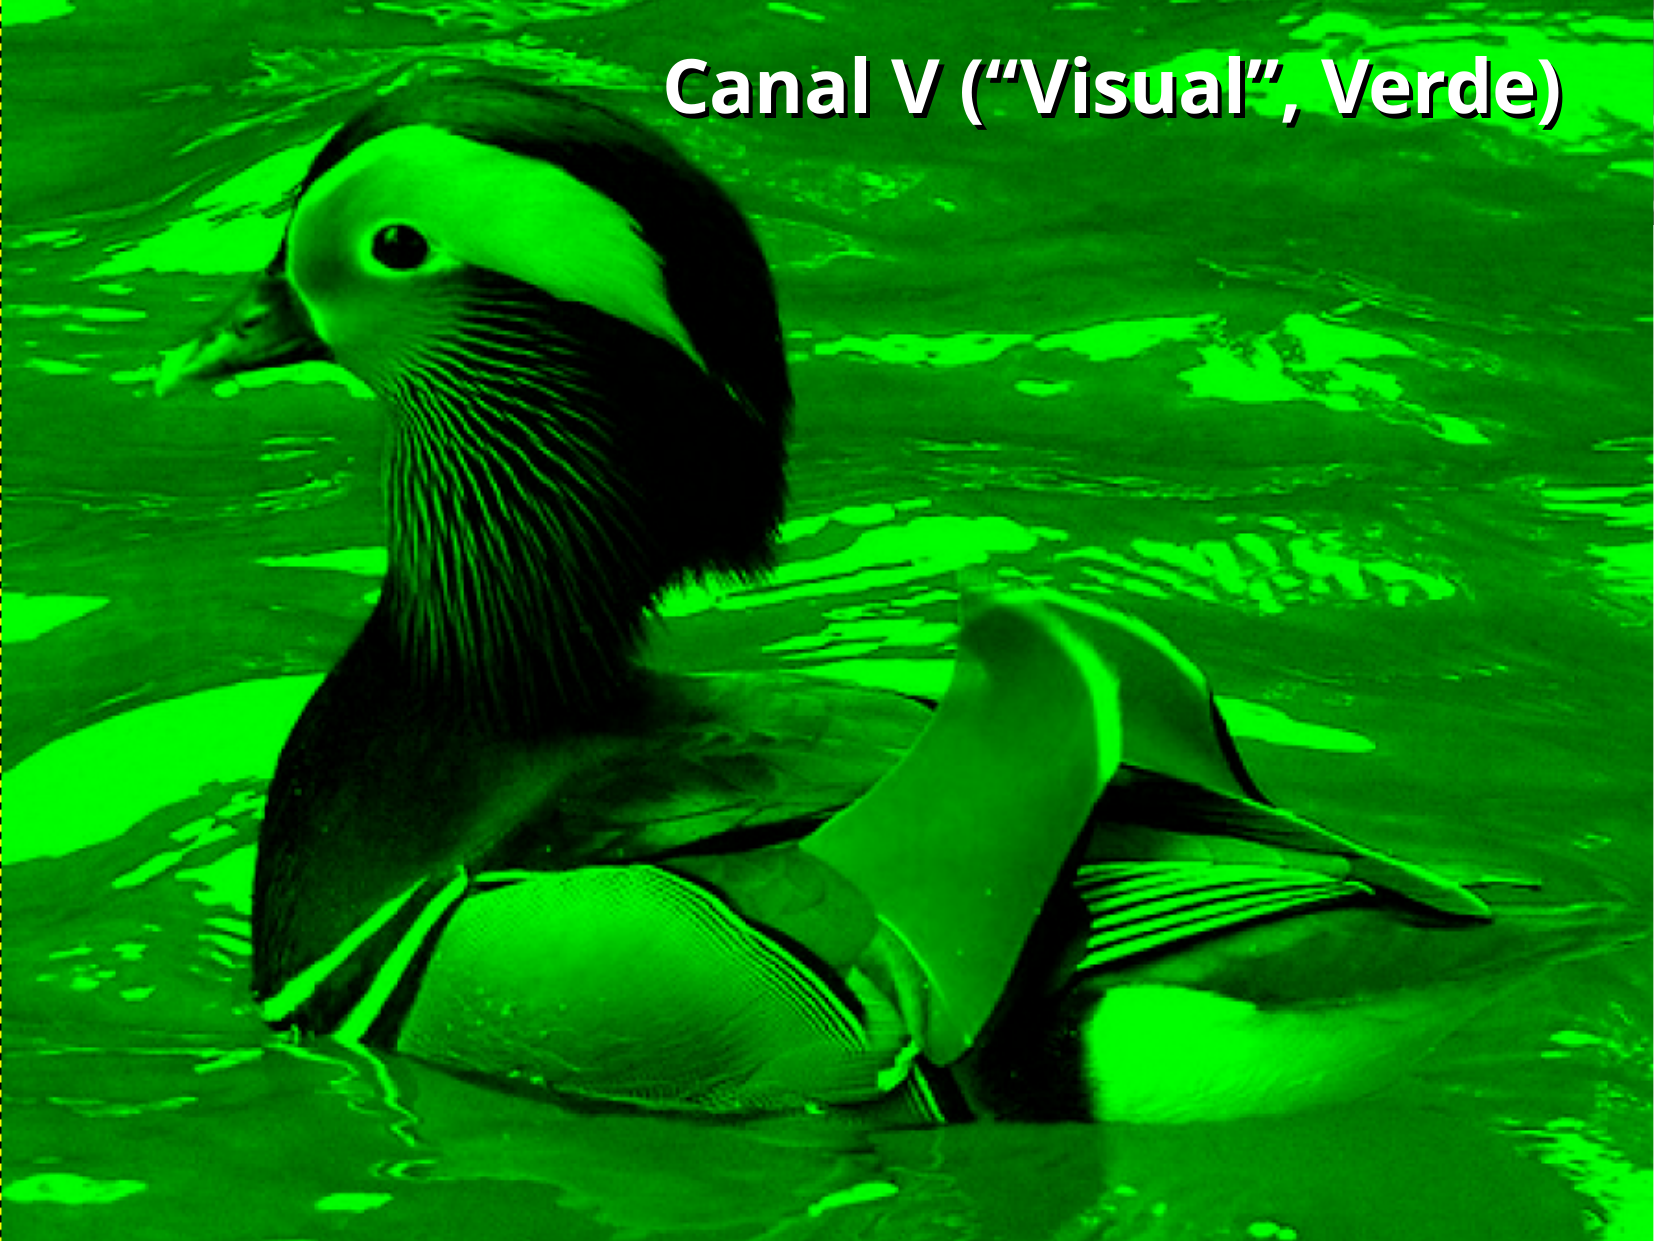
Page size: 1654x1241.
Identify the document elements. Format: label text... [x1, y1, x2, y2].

picture [0, 0, 1654, 1241]
title Canal V (“Visual”, Verde) [75, 19, 1564, 151]
